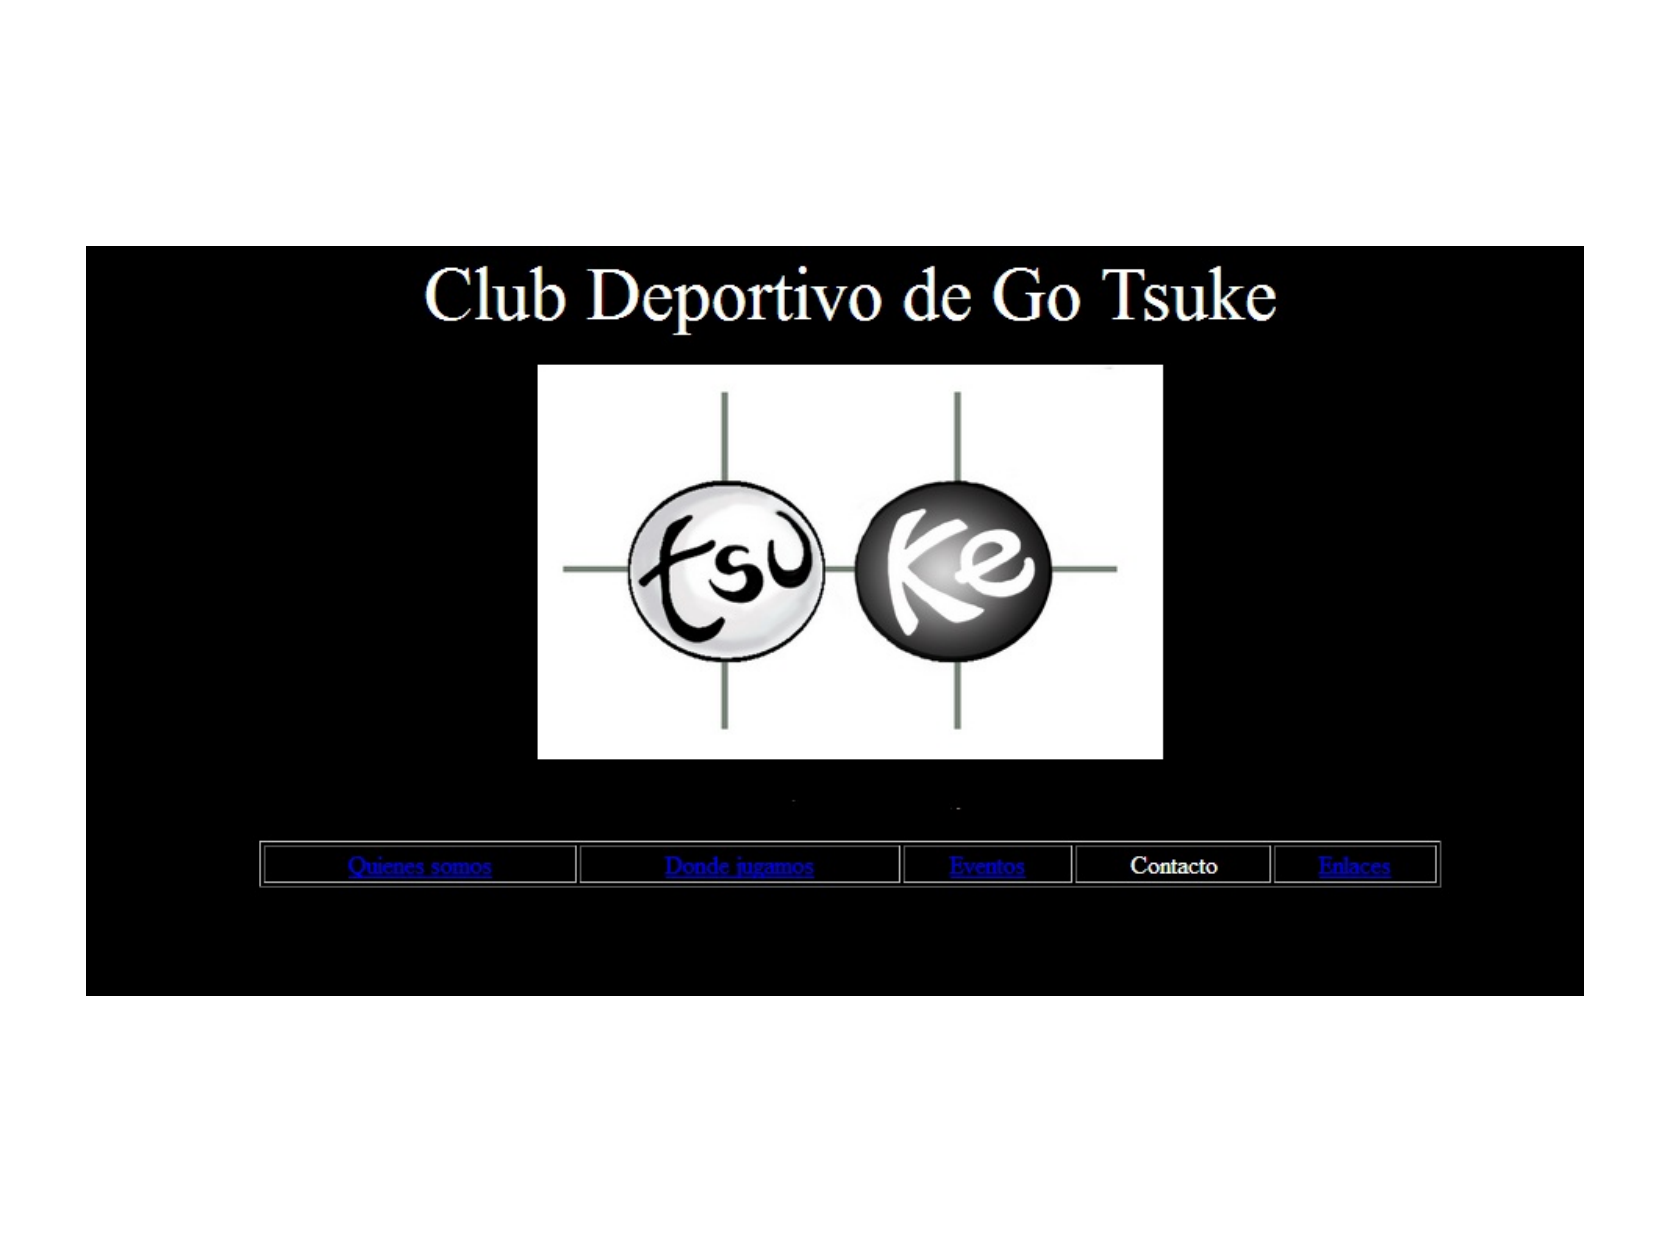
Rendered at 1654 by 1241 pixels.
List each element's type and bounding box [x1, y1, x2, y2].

picture [86, 246, 1584, 996]
